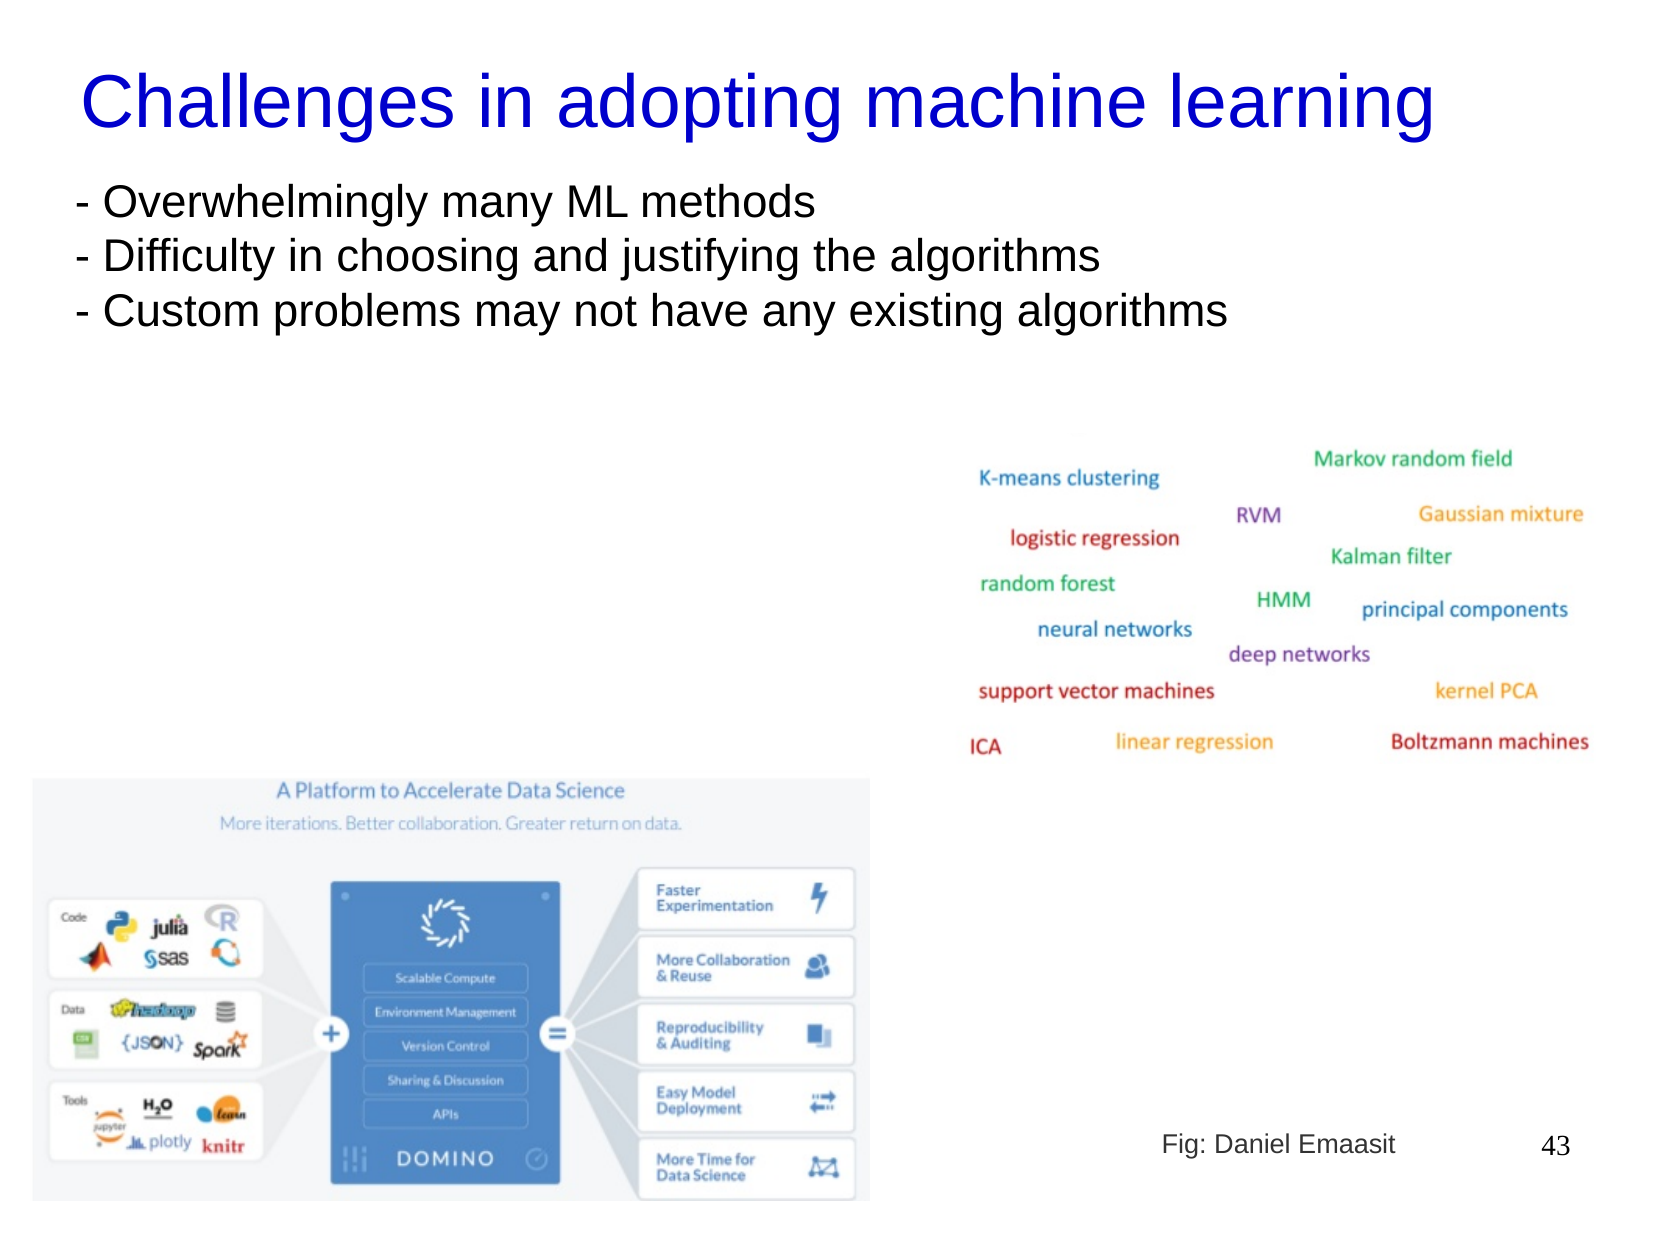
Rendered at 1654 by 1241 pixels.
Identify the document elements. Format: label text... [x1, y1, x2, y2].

text_box Fig: Daniel Emaasit [1161, 1120, 1537, 1168]
picture [953, 433, 1608, 764]
text_box - Overwhelmingly many ML methods - Difficulty in choosing and justifying the algorithms - Custom problems may not have any existing algorithms [60, 168, 1614, 413]
title Challenges in adopting machine learning [80, 17, 1561, 186]
picture [30, 770, 871, 1201]
